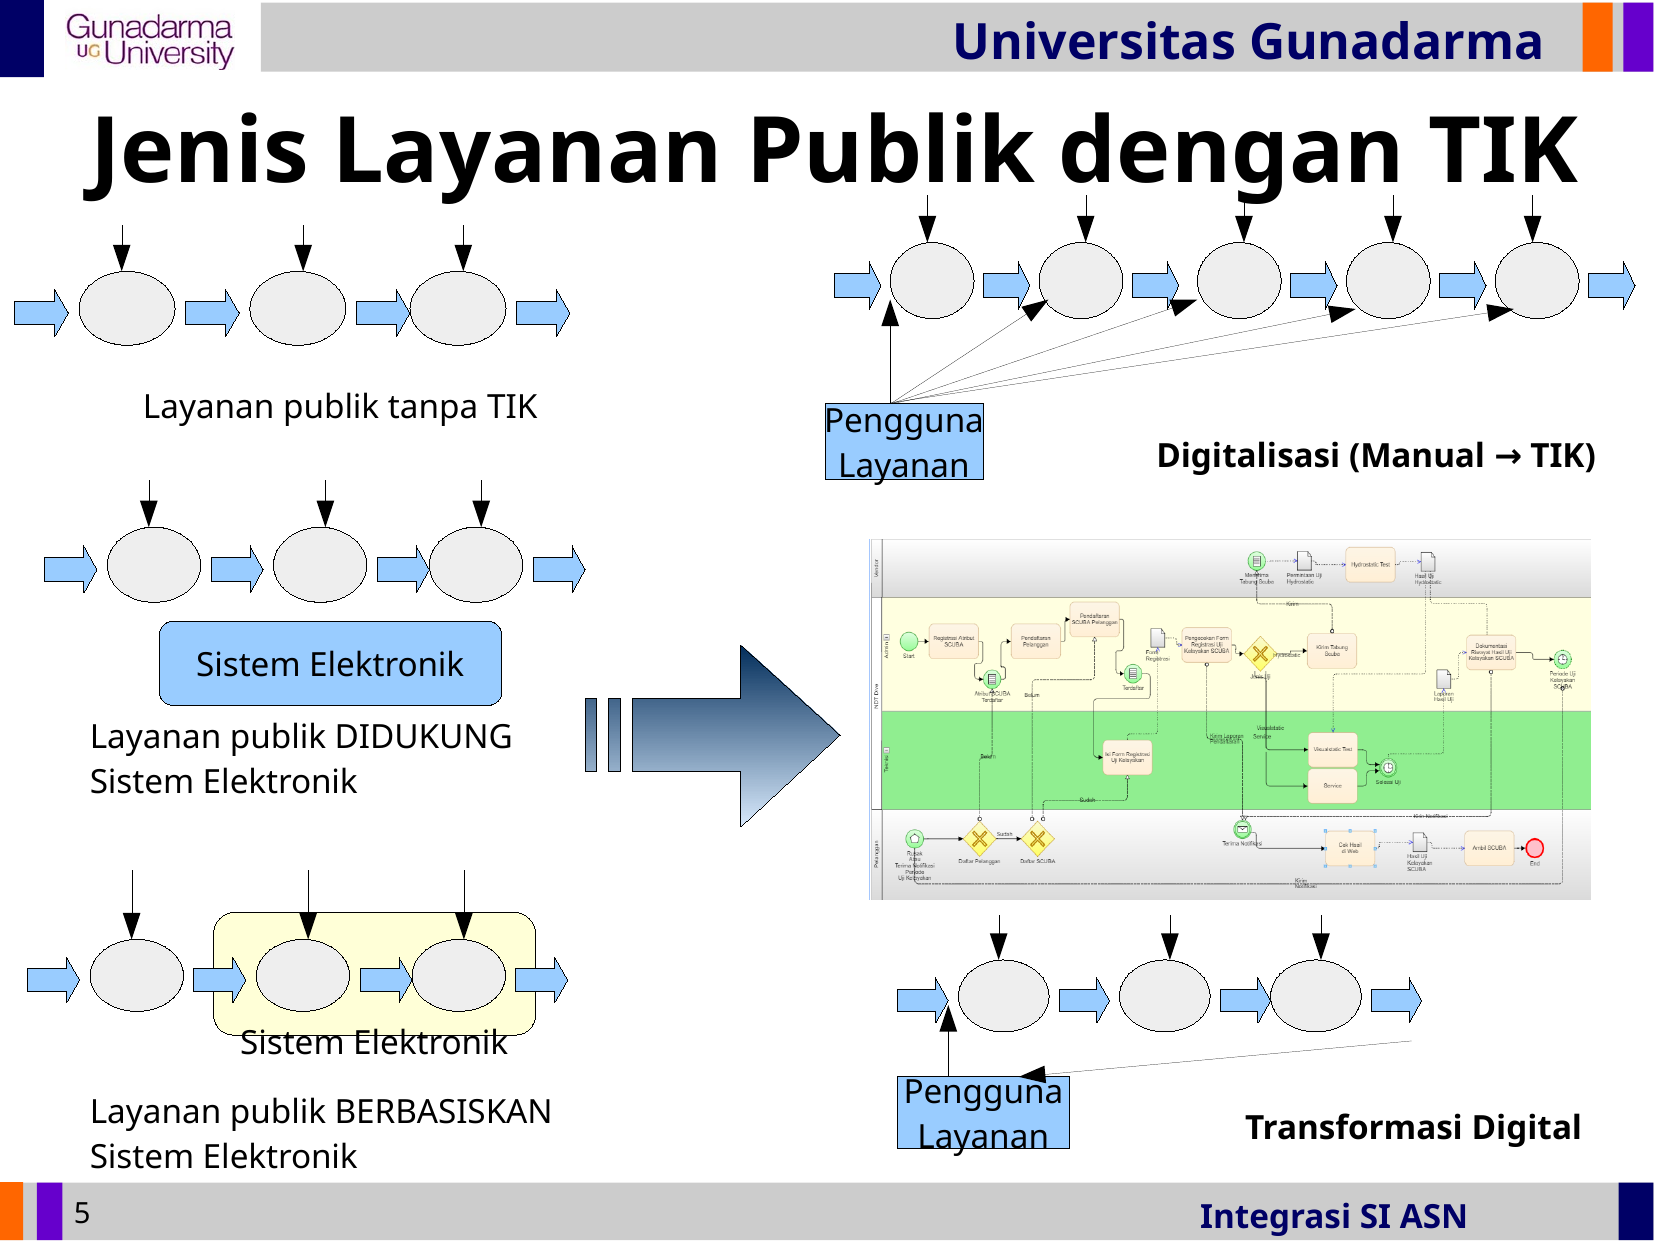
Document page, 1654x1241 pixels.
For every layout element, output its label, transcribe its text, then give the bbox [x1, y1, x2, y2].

text_box [890, 242, 975, 319]
text_box [193, 957, 246, 1003]
text_box [1119, 959, 1211, 1032]
text_box [107, 527, 201, 603]
text_box [1039, 242, 1123, 319]
text_box [185, 289, 240, 337]
text_box [1371, 977, 1422, 1023]
text_box [377, 527, 523, 603]
text_box Layanan publik DIDUKUNG Sistem Elektronik [75, 705, 569, 811]
text_box Pengguna Layanan [825, 403, 984, 480]
text_box [1439, 261, 1487, 310]
text_box [515, 957, 568, 1003]
text_box [585, 698, 597, 772]
text_box [249, 271, 346, 346]
text_box Pengguna Layanan [897, 1076, 1070, 1149]
title Jenis Layanan Publik dengan TIK [78, 84, 1592, 211]
text_box [1132, 261, 1179, 309]
picture [65, 0, 235, 70]
text_box [1495, 242, 1580, 319]
text_box Layanan publik tanpa TIK [128, 375, 571, 436]
text_box [516, 289, 570, 337]
text_box [632, 645, 841, 827]
text_box [79, 271, 176, 346]
text_box Digitalisasi (Manual → TIK) [1141, 425, 1580, 480]
text_box [1346, 242, 1431, 319]
text_box [1220, 959, 1362, 1032]
text_box Sistem Elektronik [213, 912, 536, 1036]
text_box Layanan publik BERBASISKAN Sistem Elektronik [75, 1080, 608, 1186]
text_box [1197, 242, 1282, 319]
text_box [1588, 261, 1636, 310]
text_box [356, 271, 507, 346]
text_box [360, 939, 506, 1012]
text_box [44, 545, 97, 593]
text_box [211, 545, 264, 593]
text_box [256, 939, 350, 1012]
picture [869, 539, 1591, 901]
text_box [983, 261, 1030, 310]
text_box Transformasi Digital [1230, 1096, 1565, 1156]
text_box [897, 977, 949, 1023]
text_box [27, 957, 80, 1003]
text_box [90, 939, 184, 1012]
text_box Sistem Elektronik [159, 621, 502, 706]
text_box [958, 959, 1050, 1032]
text_box [273, 527, 367, 603]
text_box [14, 289, 69, 337]
text_box [834, 261, 881, 310]
text_box [1290, 261, 1338, 310]
text_box [1059, 977, 1110, 1023]
text_box [608, 698, 621, 772]
text_box [533, 545, 586, 593]
